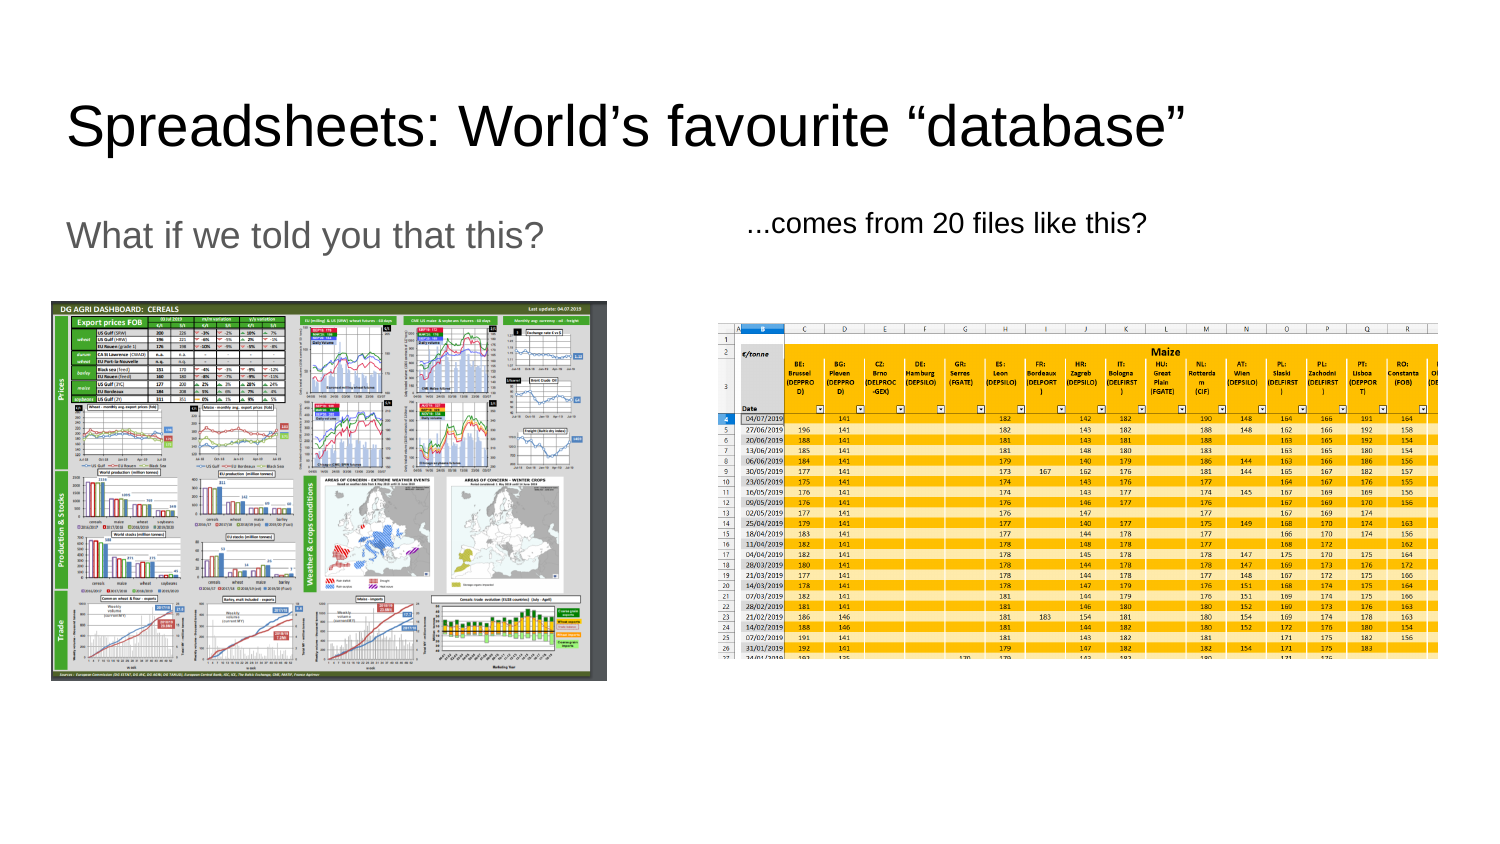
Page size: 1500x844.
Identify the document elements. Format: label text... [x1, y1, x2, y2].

title Spreadsheets: World’s favourite “database” [51, 72, 1449, 167]
picture [718, 323, 1438, 659]
list What if we told you that this? [51, 189, 1449, 750]
text_box ...comes from 20 files like this? [731, 188, 1274, 263]
picture [51, 301, 607, 681]
